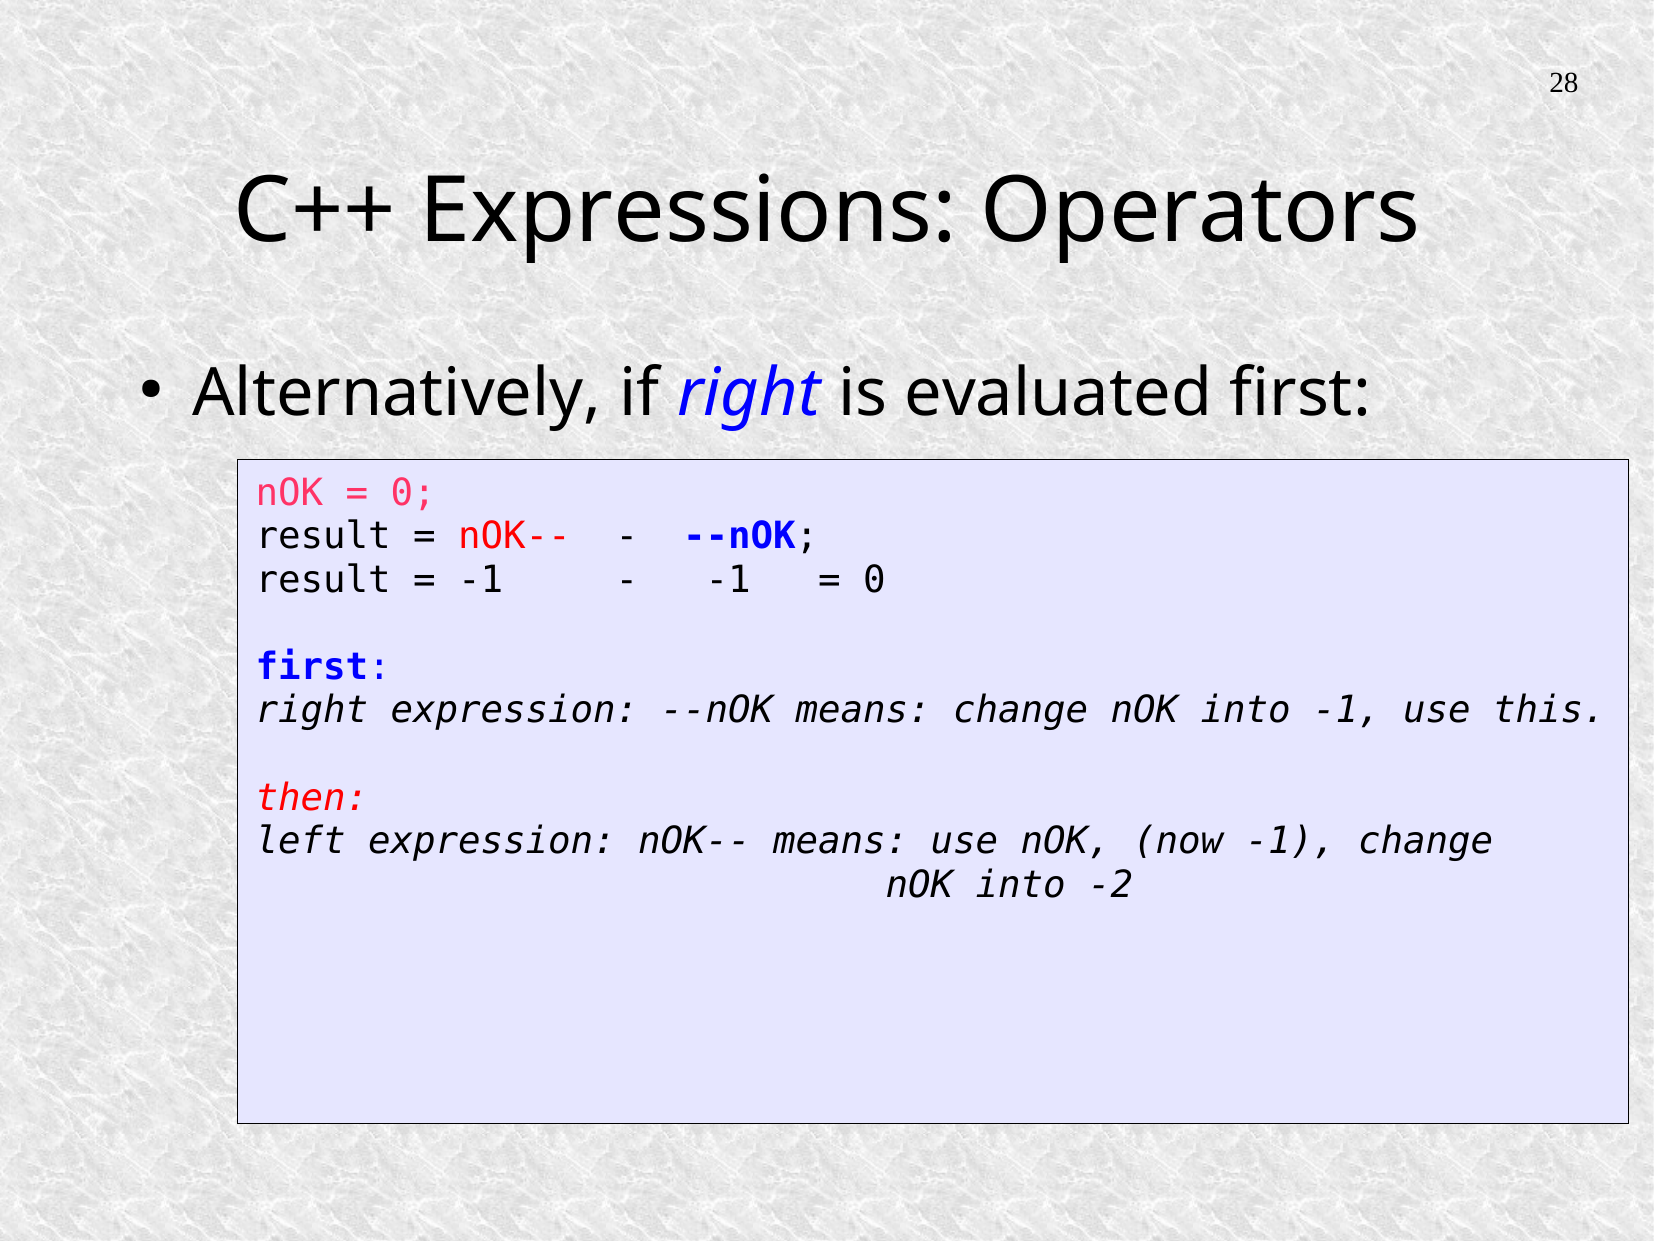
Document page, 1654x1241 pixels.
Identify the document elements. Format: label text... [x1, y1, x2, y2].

list Alternatively, if right is evaluated first: [121, 344, 1534, 1126]
title C++ Expressions: Operators [121, 45, 1534, 344]
picture [0, 0, 1654, 1241]
text_box nOK = 0; result = nOK-- - --nOK; result = -1 - -1 = 0 first: right expression: --nOK means: change nOK into -1, use this. then: left expression: nOK-- means: use nOK, (now -1), change nOK into -2 [255, 470, 1611, 1175]
text_box [1534, 459, 1629, 1124]
